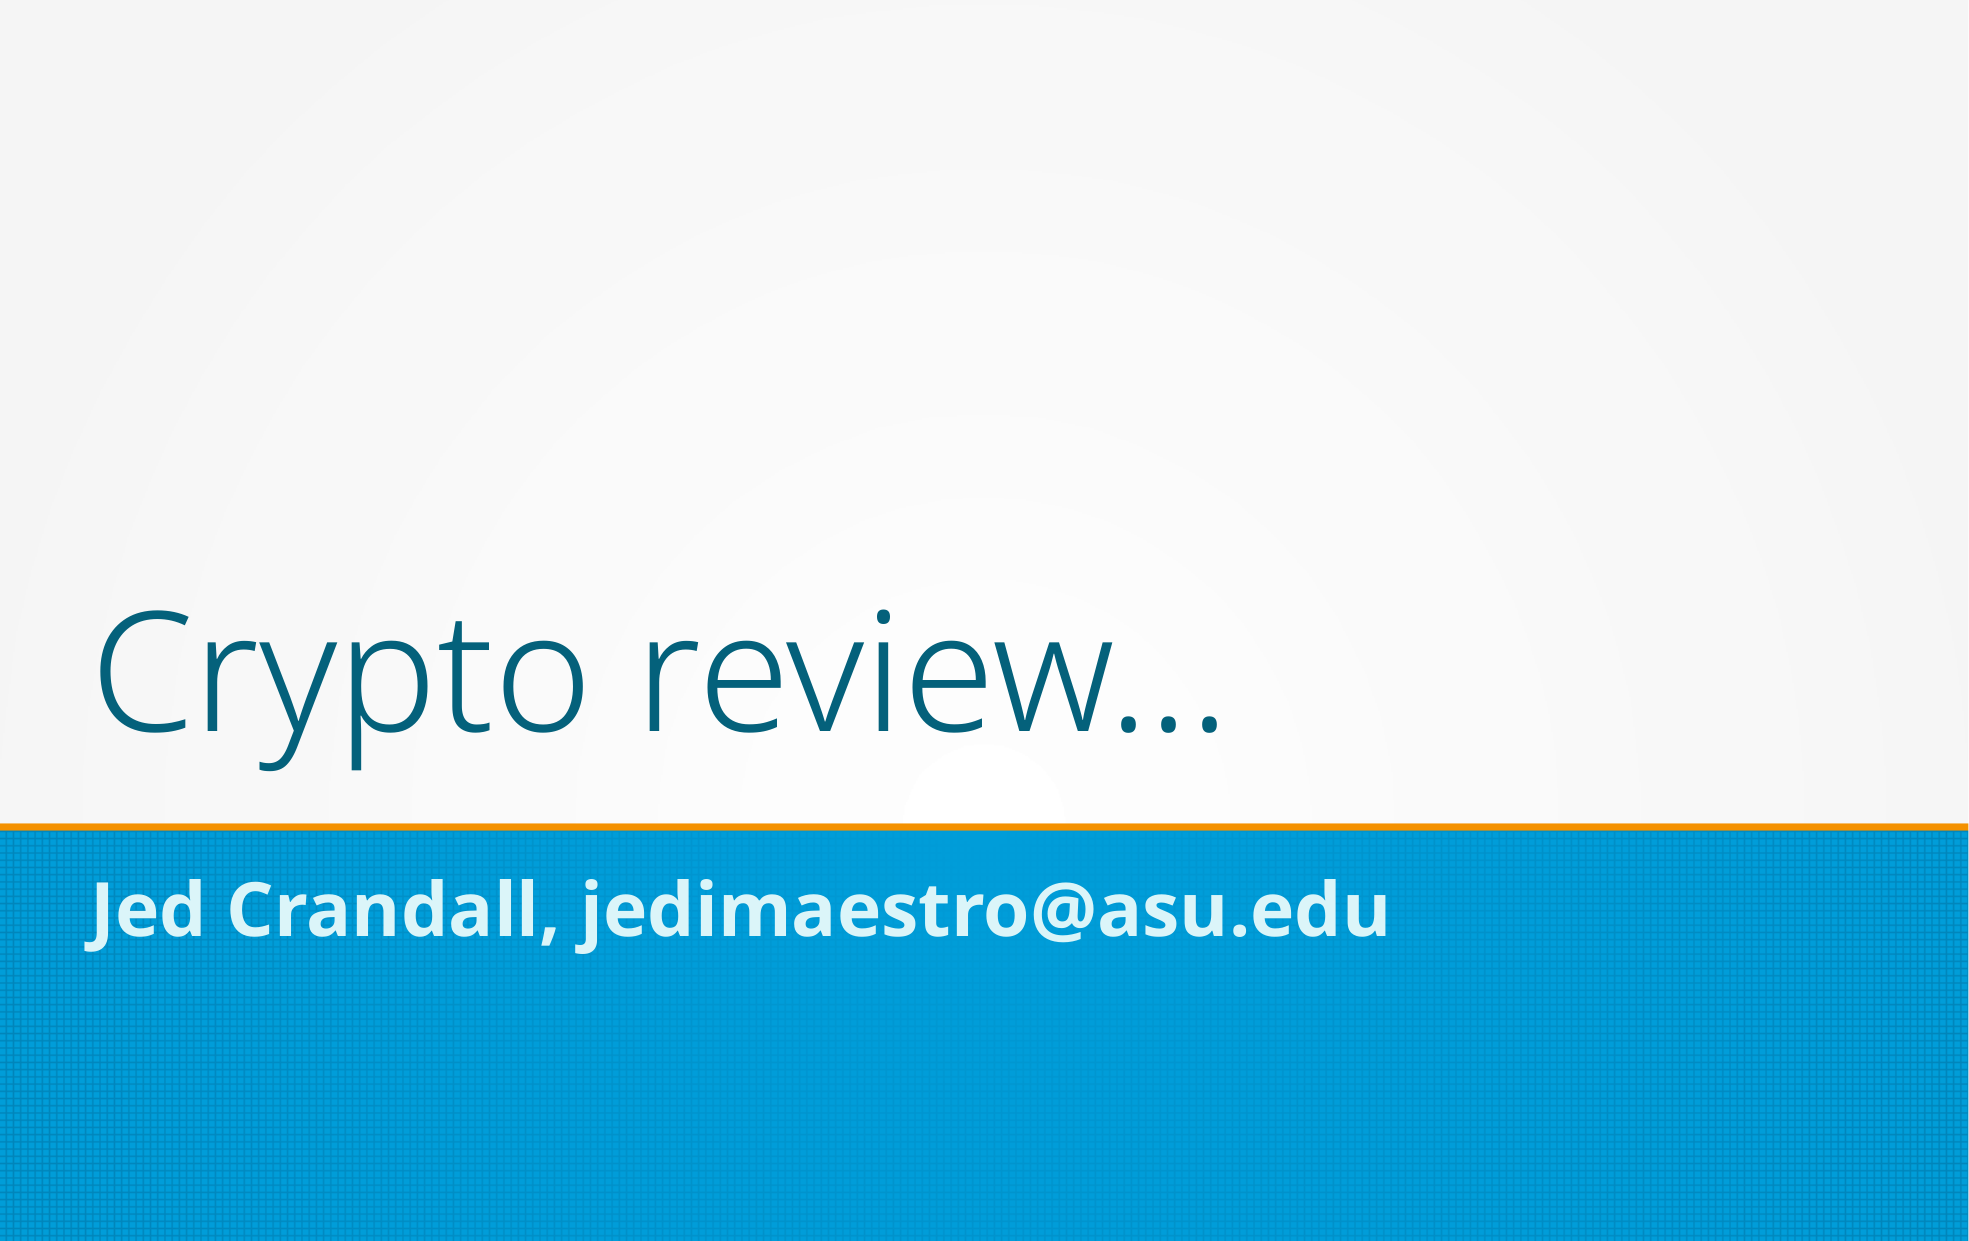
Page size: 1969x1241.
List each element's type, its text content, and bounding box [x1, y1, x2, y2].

title Crypto review... [90, 49, 1862, 781]
picture [0, 0, 1969, 830]
subtitle Jed Crandall, jedimaestro@asu.edu [90, 855, 1861, 1111]
